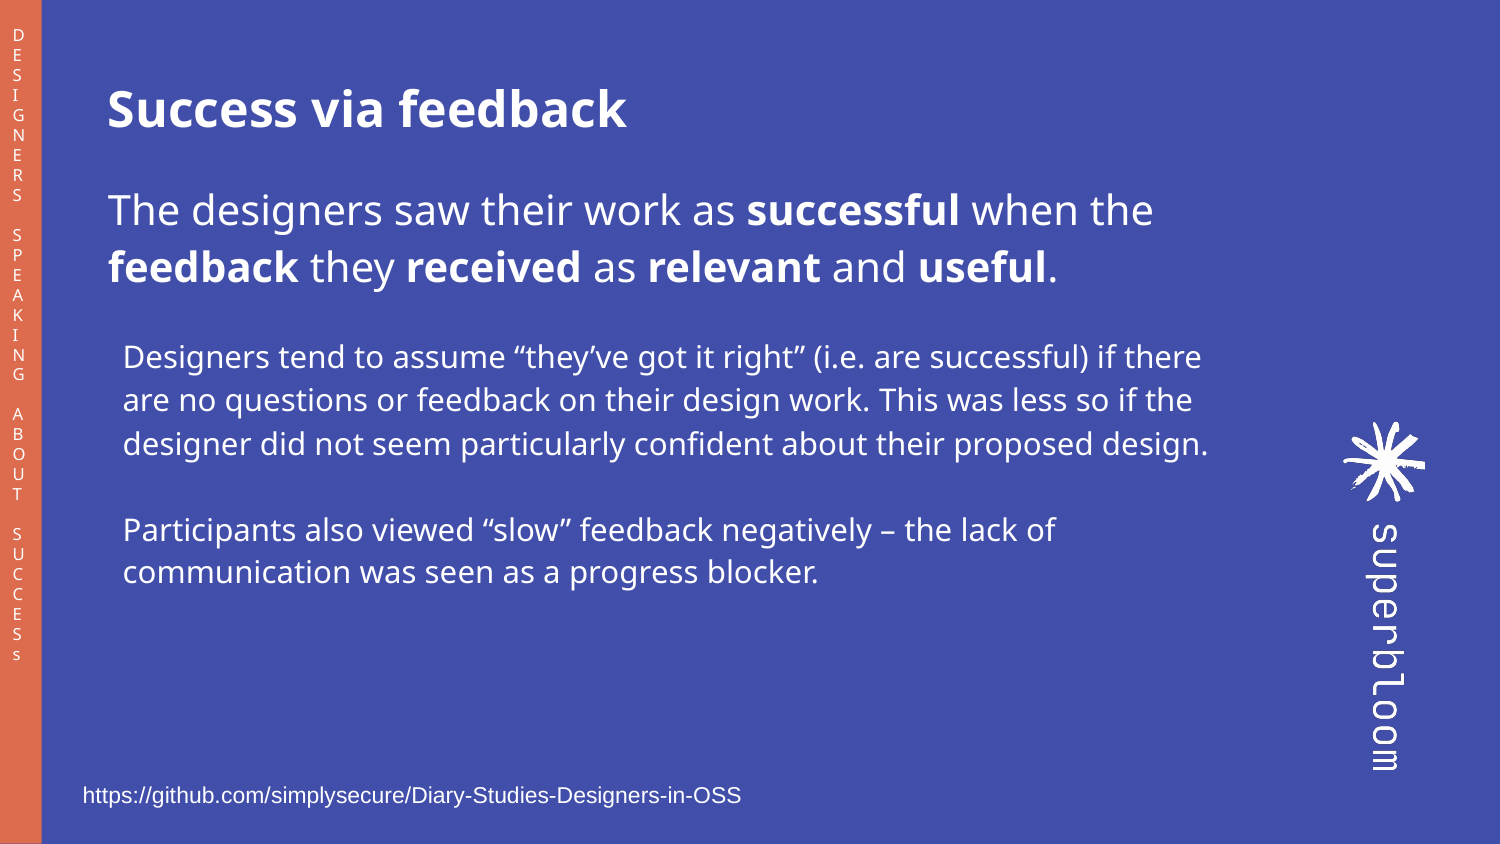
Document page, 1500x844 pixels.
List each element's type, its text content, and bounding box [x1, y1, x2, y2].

text_box https://github.com/simplysecure/Diary-Studies-Designers-in-OSS [67, 765, 786, 824]
picture [1343, 421, 1426, 770]
text_box Designers tend to assume “they’ve got it right” (i.e. are successful) if there are no questions or feedback on their design work. This was less so if the designer did not seem particularly confident about their proposed design. Participants also viewed “slow” feedback negatively – the lack of communication was seen as a progress blocker. [107, 316, 1272, 639]
text_box Success via feedback [92, 53, 1181, 153]
text_box The designers saw their work as successful when the feedback they received as relevant and useful. [92, 161, 1181, 307]
text_box D E S I G N E R S S P E A K I N G A B O U T S U C C E S s [12, 24, 51, 255]
